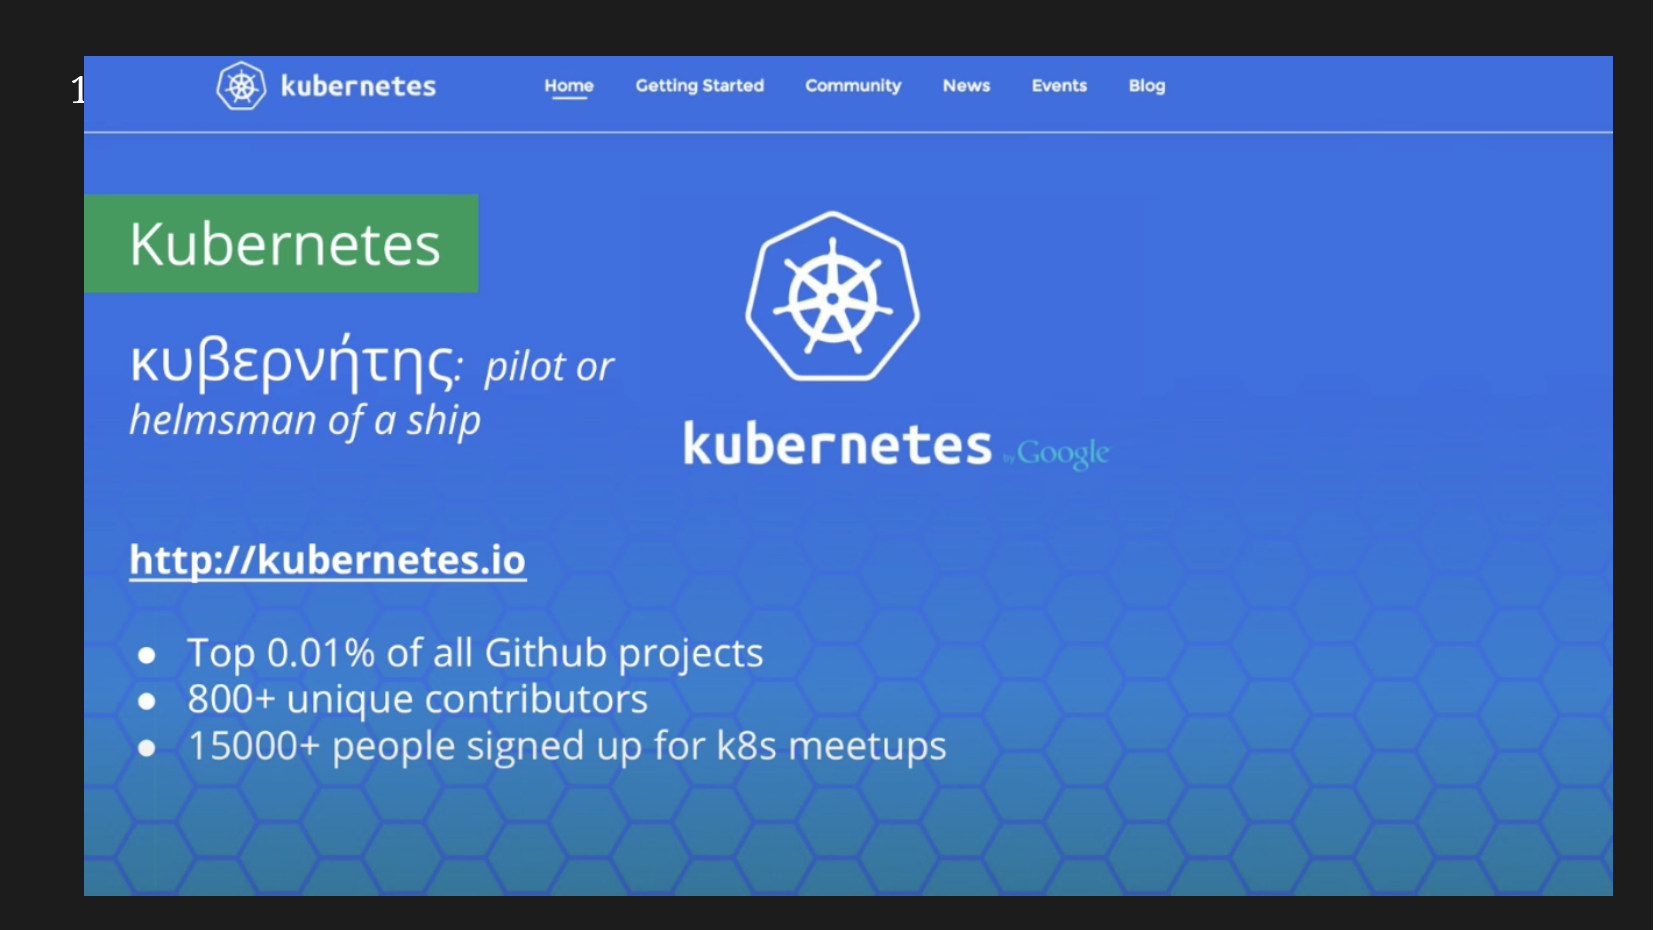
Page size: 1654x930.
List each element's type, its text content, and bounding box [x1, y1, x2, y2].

picture [84, 56, 1613, 896]
text_box 10 years borg [54, 56, 84, 113]
